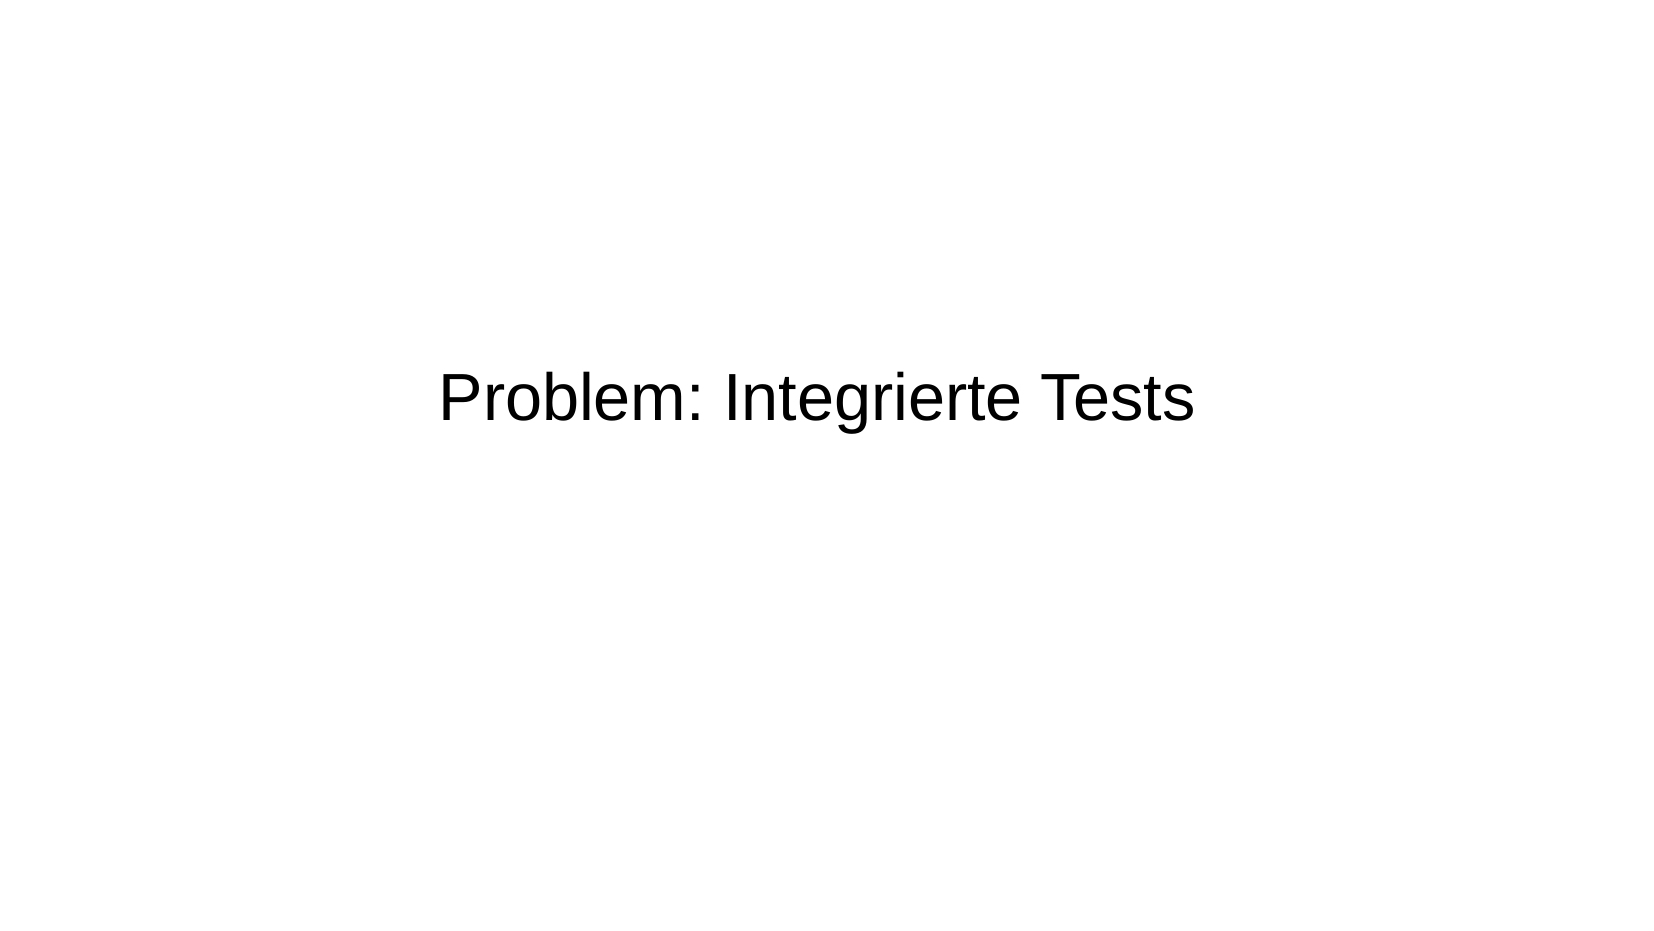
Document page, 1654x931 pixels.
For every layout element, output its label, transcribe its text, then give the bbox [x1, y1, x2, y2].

subtitle Problem: Integrierte Tests [82, 37, 1571, 757]
